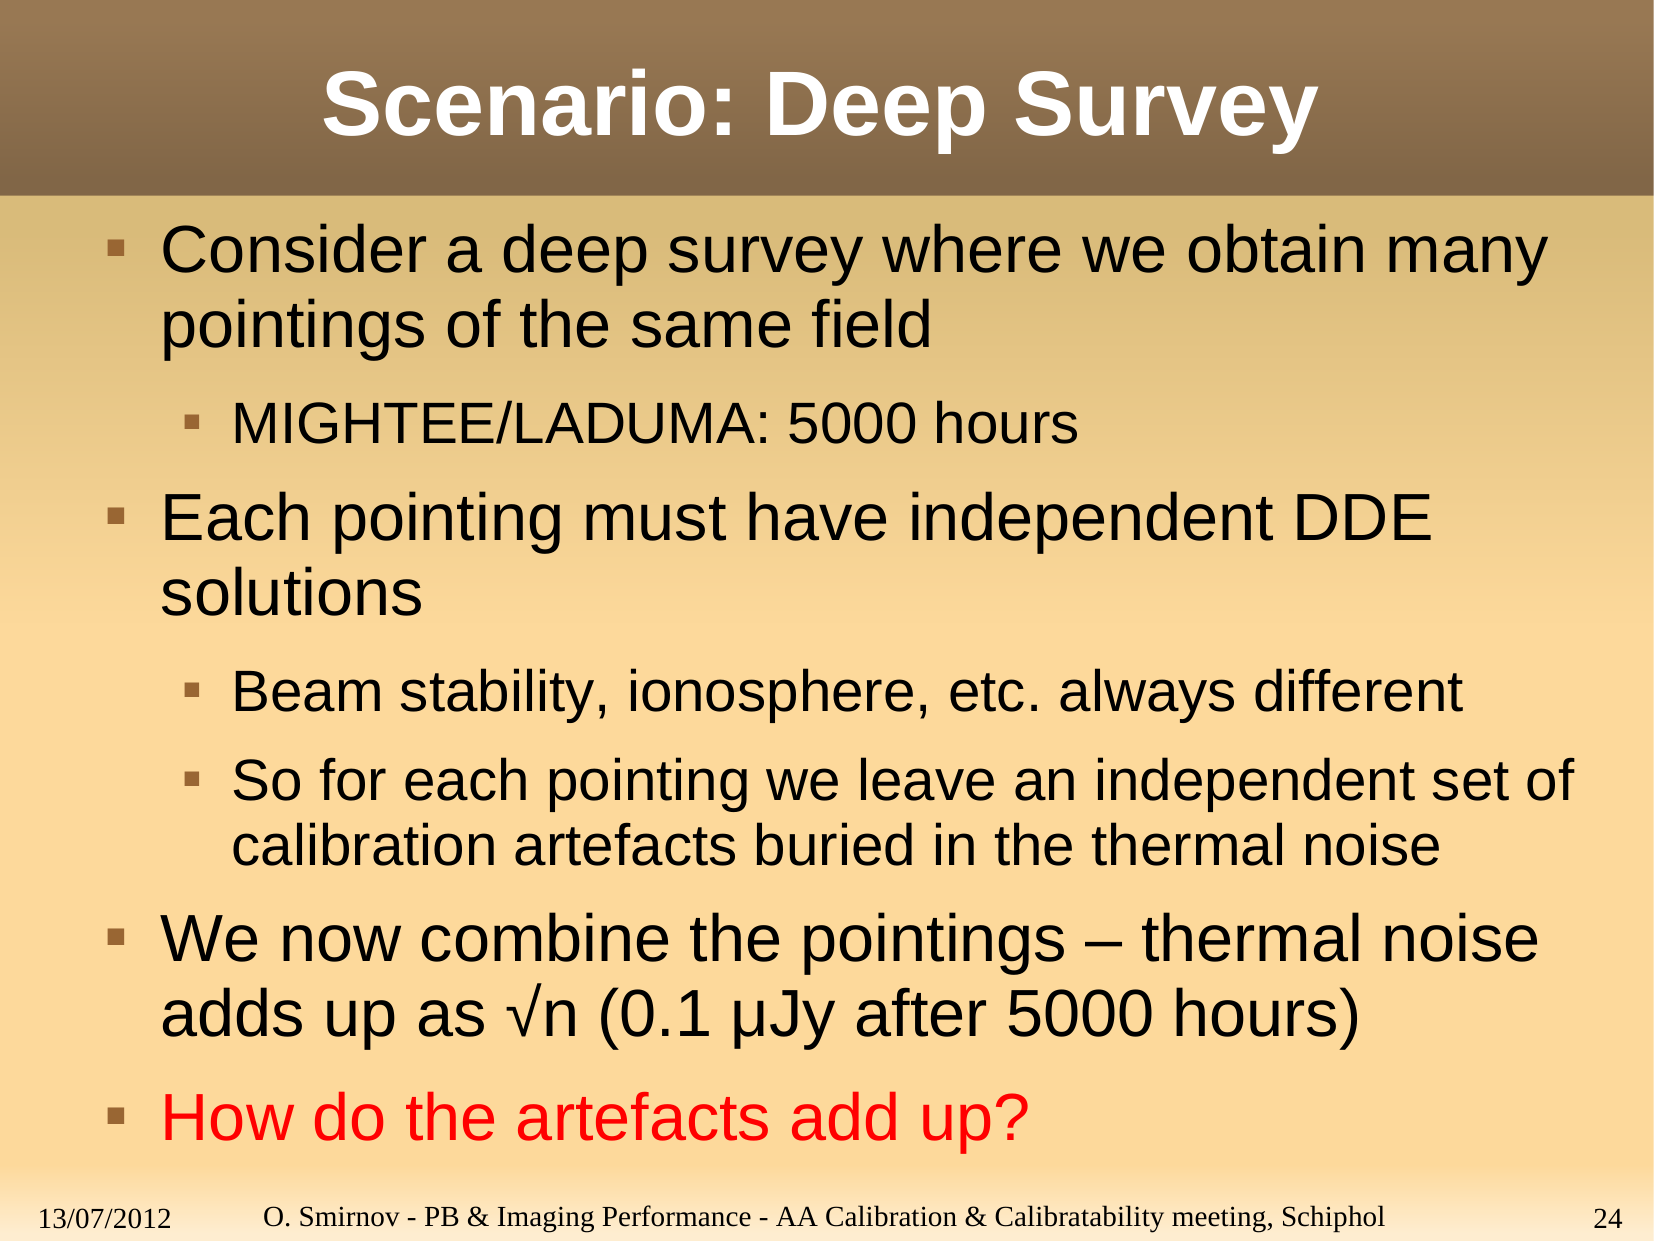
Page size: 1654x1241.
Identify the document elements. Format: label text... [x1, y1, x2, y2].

picture [0, 0, 1654, 1241]
title Scenario: Deep Survey [76, 0, 1565, 208]
list Consider a deep survey where we obtain many pointings of the same field MIGHTEE/LADUMA: 5000 hours Each pointing must have independent DDE solutions Beam stability, ionosphere, etc. always different So for each pointing we leave an independent set of calibration artefacts buried in the thermal noise We now combine the pointings – thermal noise adds up as √n (0.1 μJy after 5000 hours) How do the artefacts add up? [90, 212, 1579, 1156]
